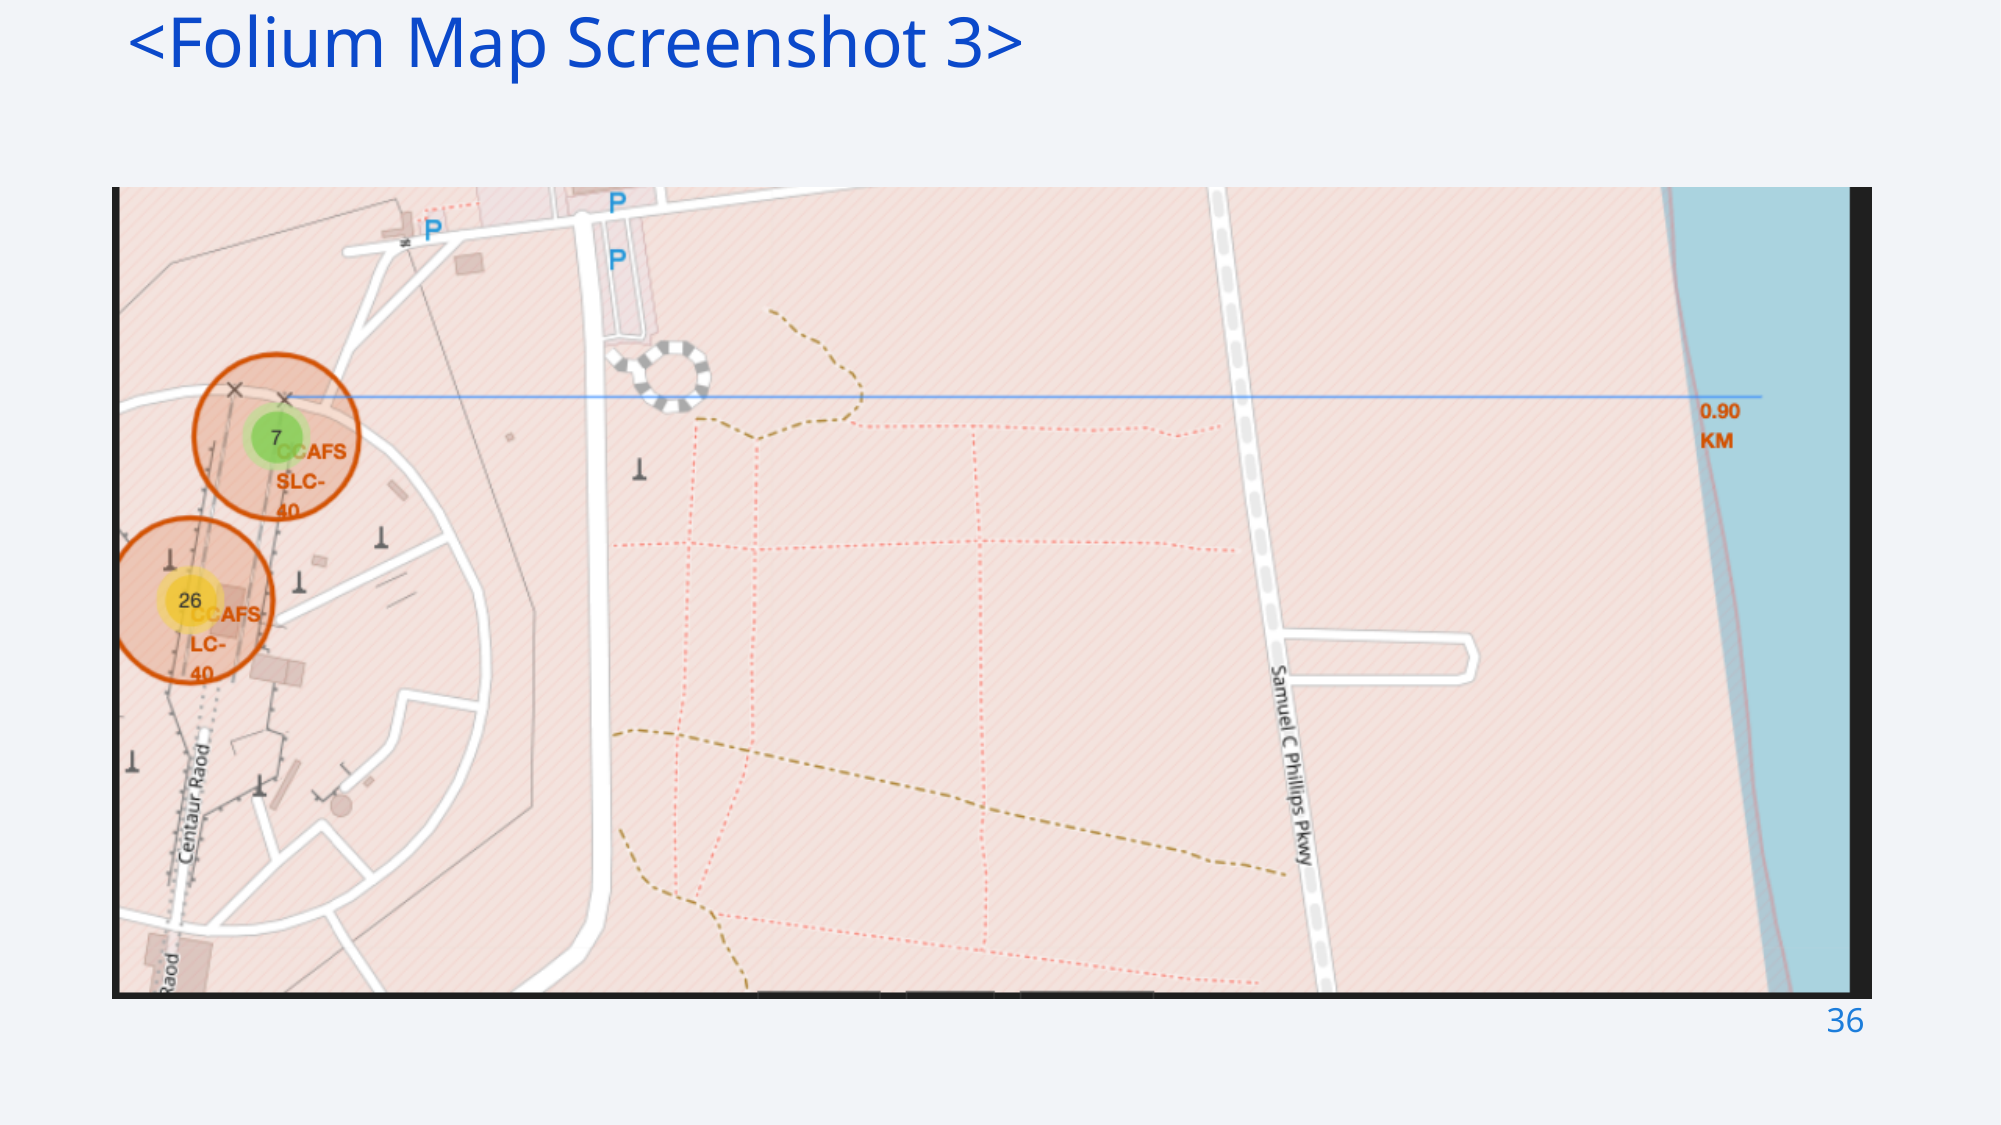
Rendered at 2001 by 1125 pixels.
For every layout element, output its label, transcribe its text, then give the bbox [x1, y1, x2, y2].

picture [0, 0, 2001, 1125]
text_box <Folium Map Screenshot 3> [112, 0, 1838, 91]
